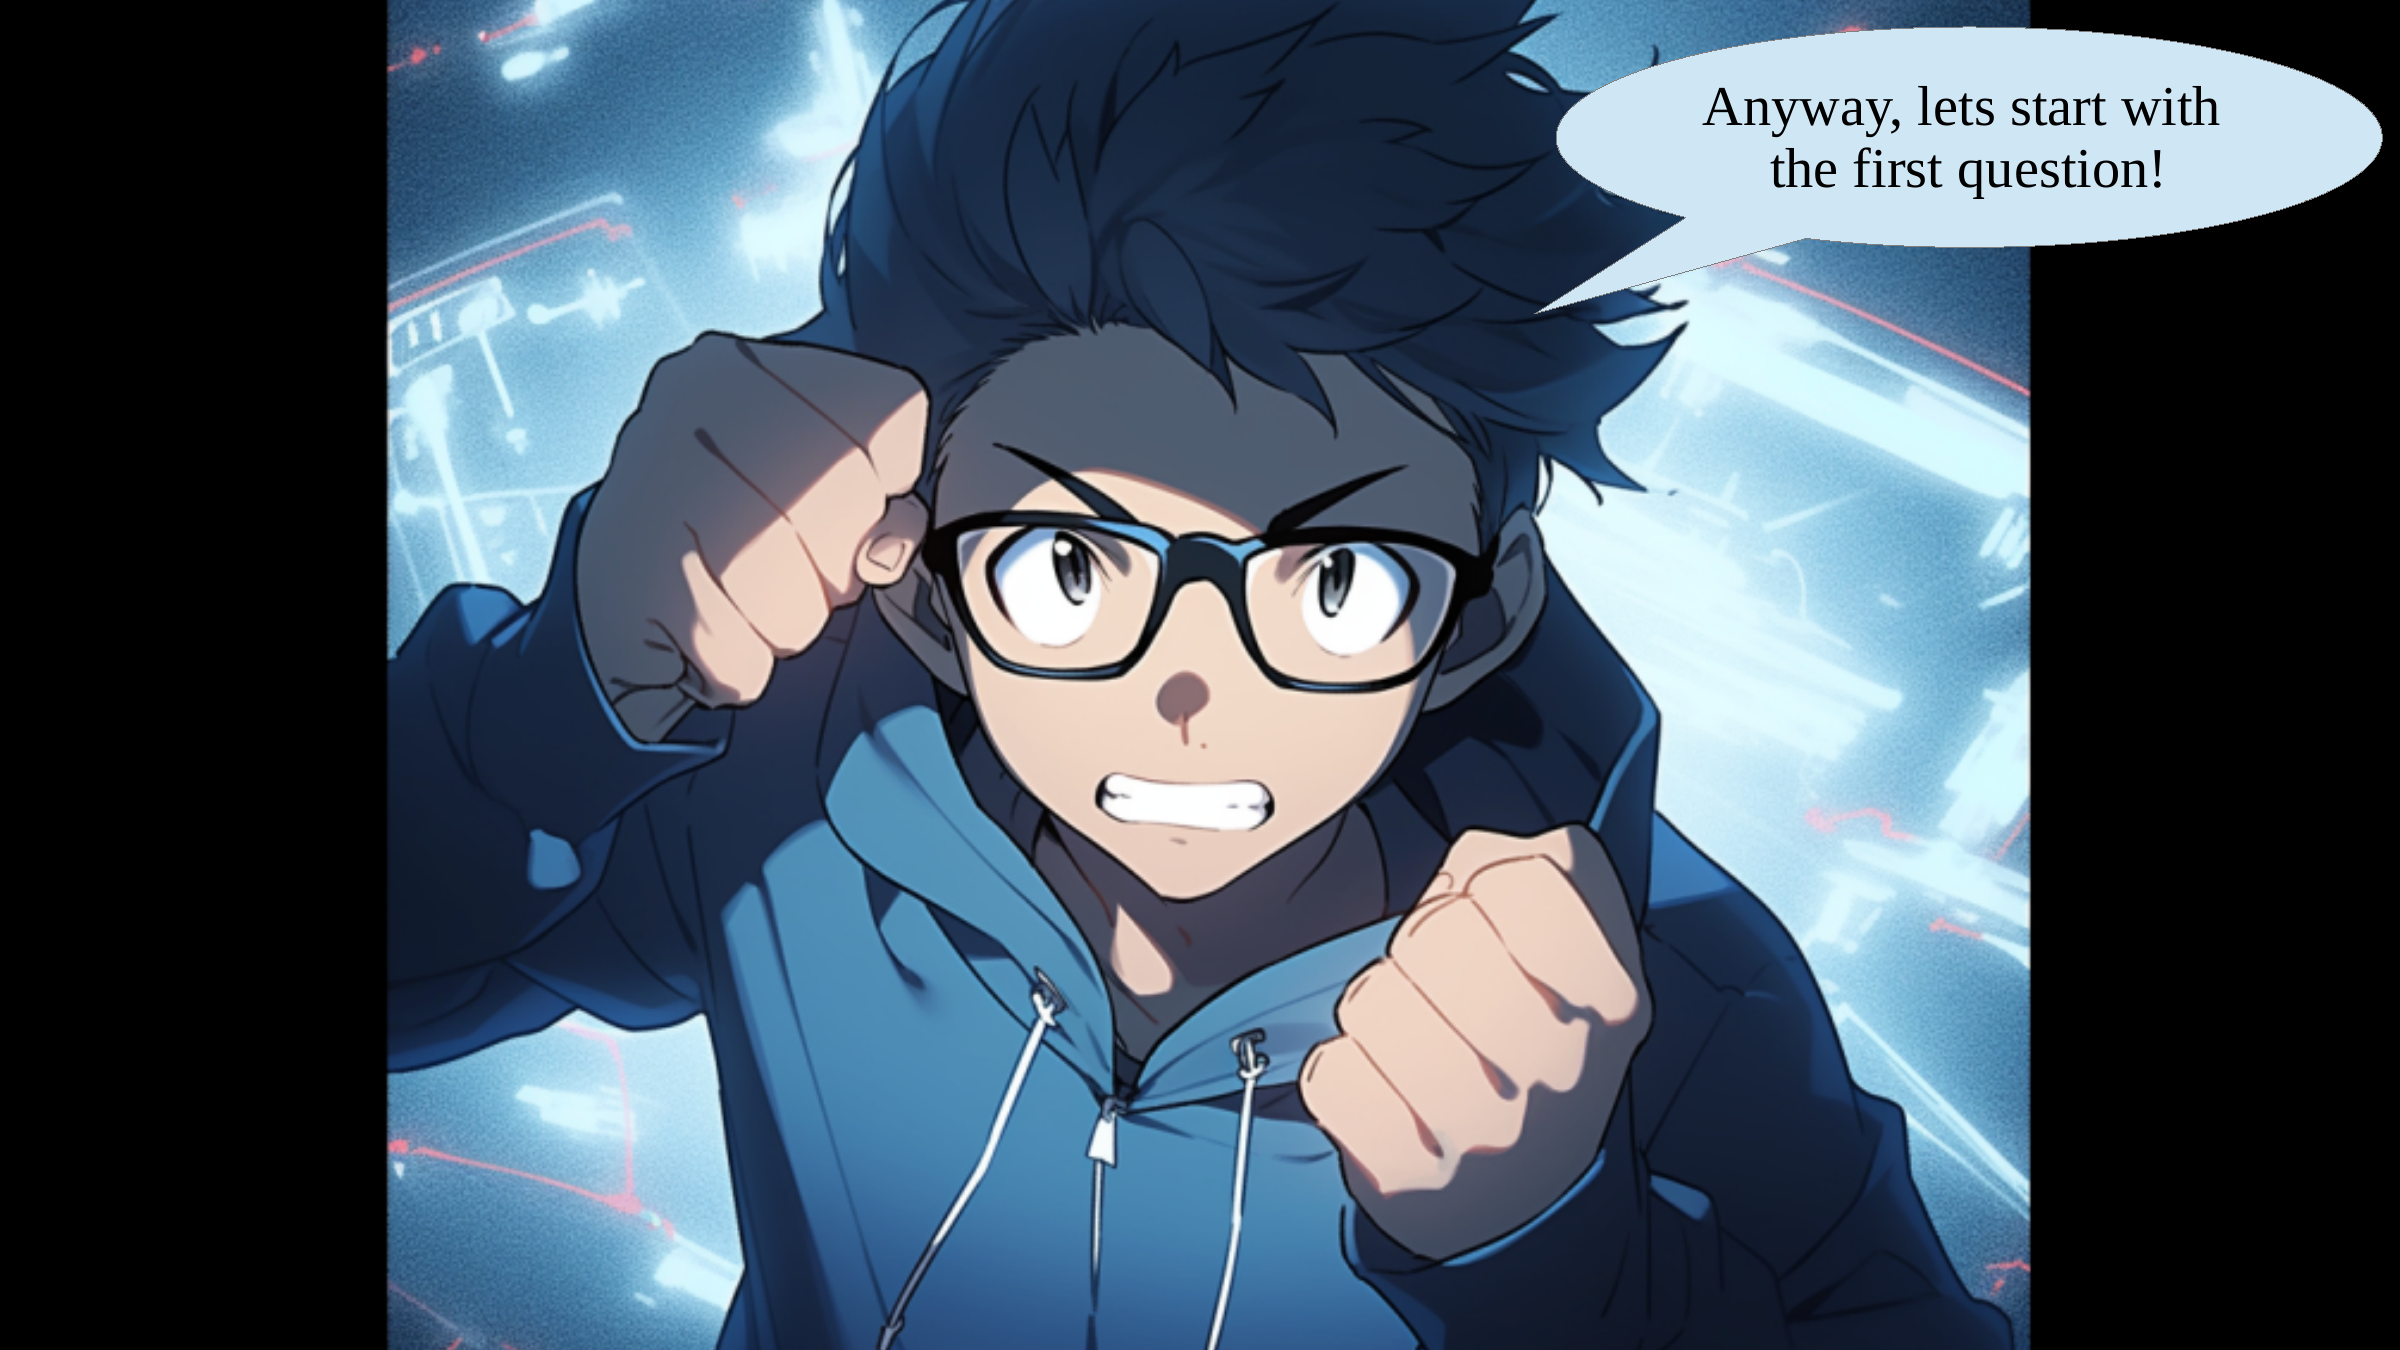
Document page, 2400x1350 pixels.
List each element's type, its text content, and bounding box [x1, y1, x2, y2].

picture [0, 0, 2400, 1350]
text_box Anyway, lets start with the first question! [1534, 26, 2383, 314]
